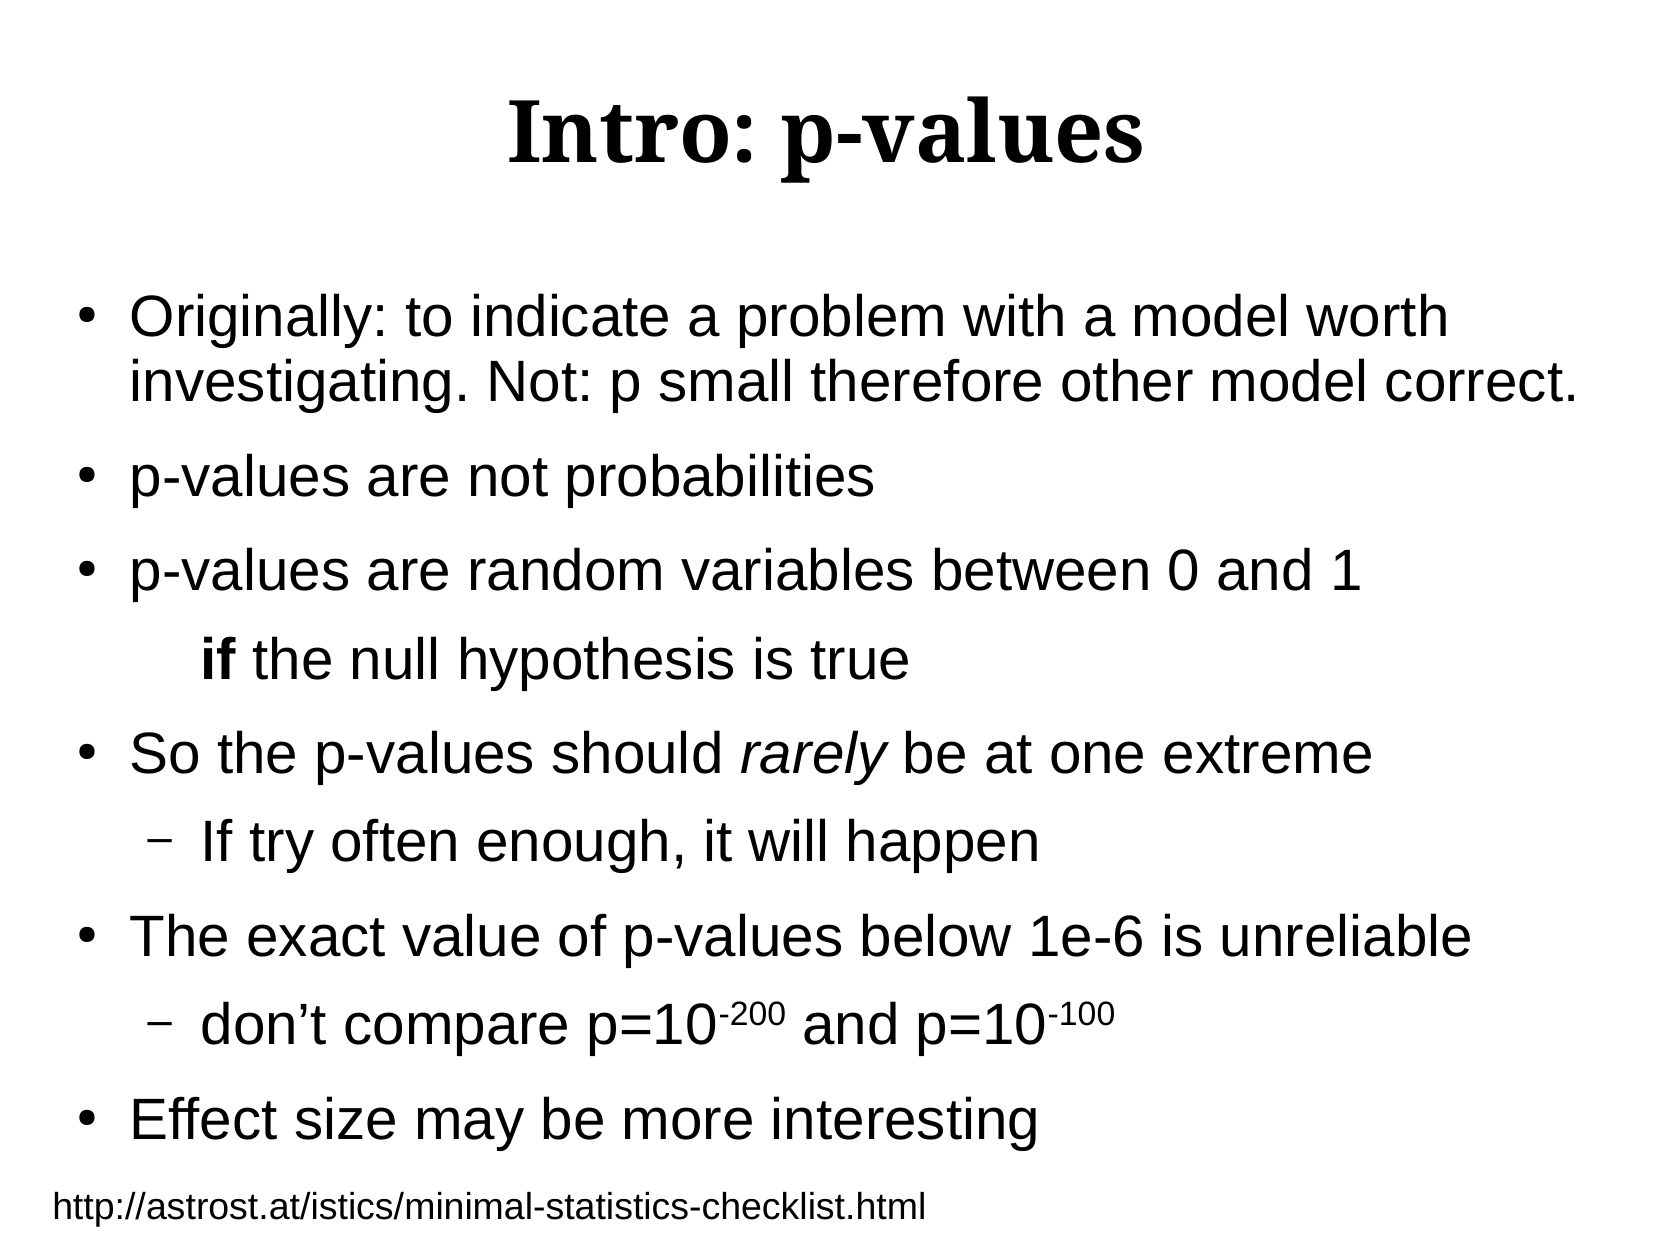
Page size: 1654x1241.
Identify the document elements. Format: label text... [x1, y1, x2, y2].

list Originally: to indicate a problem with a model worth investigating. Not: p small therefore other model correct. p-values are not probabilities p-values are random variables between 0 and 1 if the null hypothesis is true So the p-values should rarely be at one extreme If try often enough, it will happen The exact value of p-values below 1e-6 is unreliable don’t compare p=10-200 and p=10-100 Effect size may be more interesting [58, 189, 1589, 1180]
text_box http://astrost.at/istics/minimal-statistics-checklist.html [37, 1178, 1463, 1241]
title Intro: p-values [82, 25, 1571, 189]
